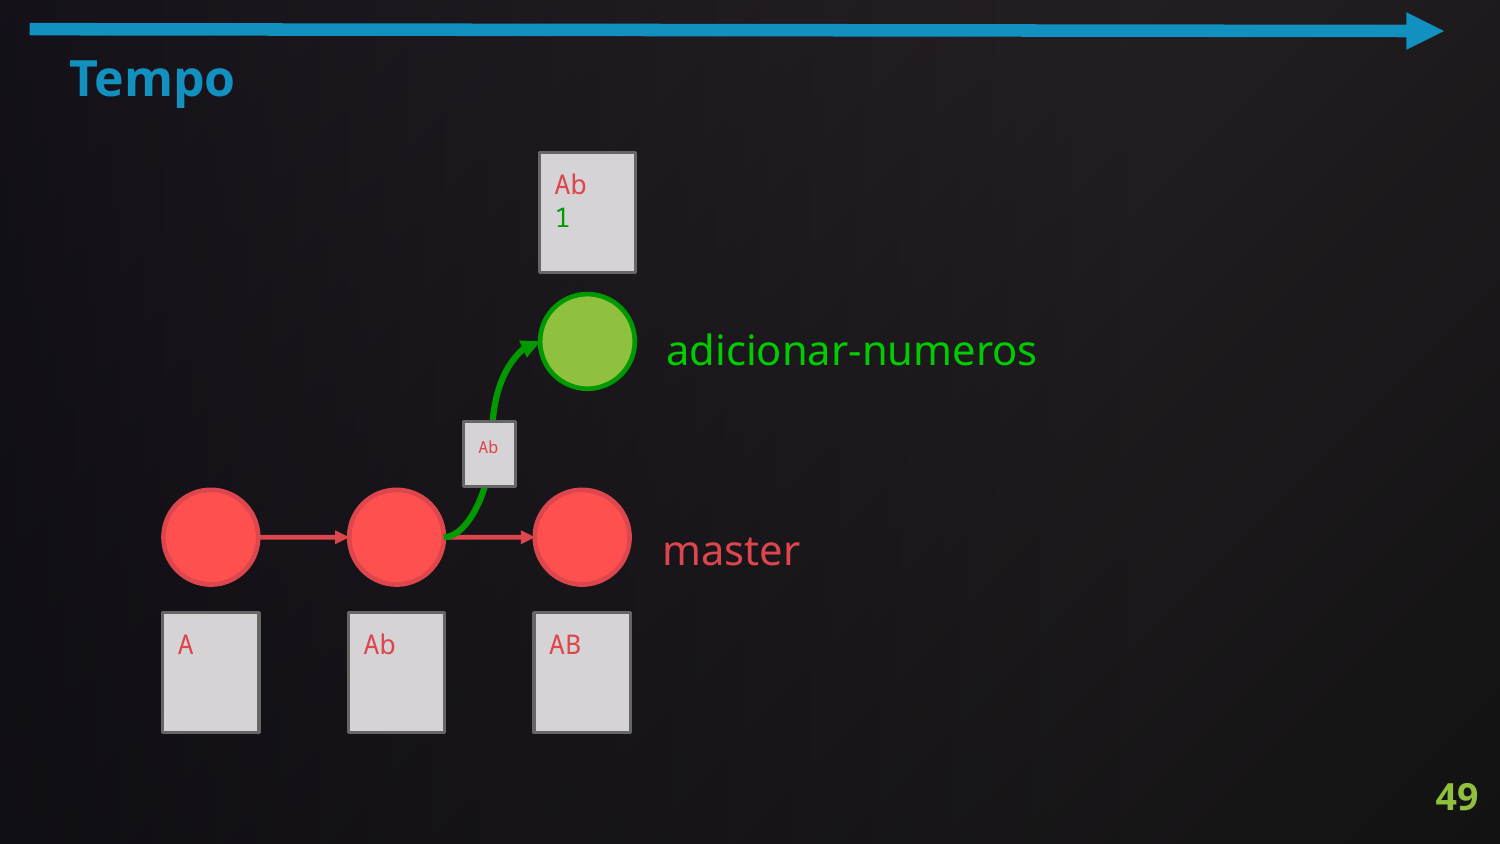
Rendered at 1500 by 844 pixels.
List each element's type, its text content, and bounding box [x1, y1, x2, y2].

text_box Ab [348, 612, 445, 733]
text_box Ab [463, 421, 516, 487]
text_box Ab 1 [539, 152, 636, 273]
text_box Tempo [54, 31, 623, 138]
text_box adicionar-numeros [651, 309, 1086, 374]
text_box [349, 489, 444, 585]
text_box A [162, 612, 259, 733]
text_box [163, 489, 259, 585]
text_box [534, 489, 630, 585]
text_box [540, 294, 635, 389]
slide_number <number> [1407, 752, 1494, 844]
text_box AB [534, 612, 631, 733]
text_box master [647, 508, 935, 574]
